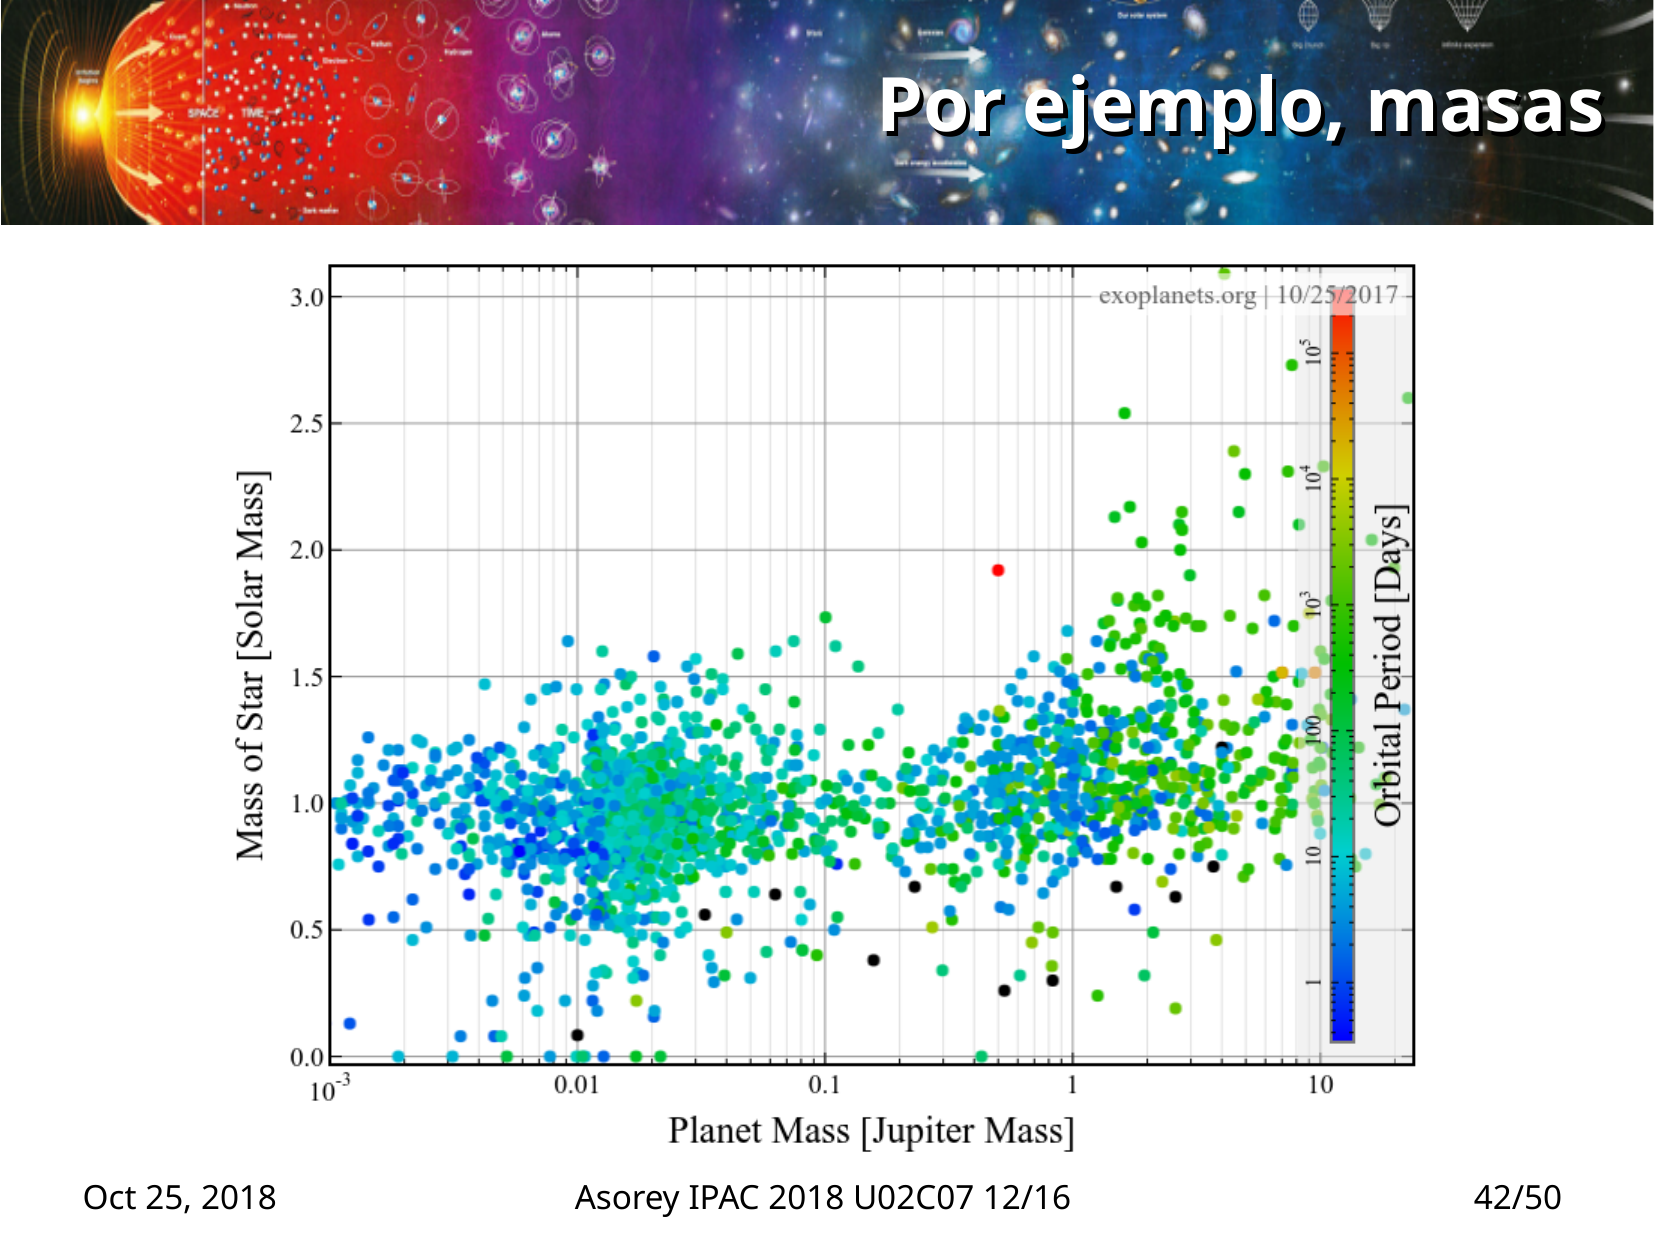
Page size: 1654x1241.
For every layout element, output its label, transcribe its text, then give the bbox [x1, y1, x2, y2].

picture [225, 254, 1426, 1156]
picture [1, 0, 1654, 225]
title Por ejemplo, masas [45, 15, 1606, 191]
